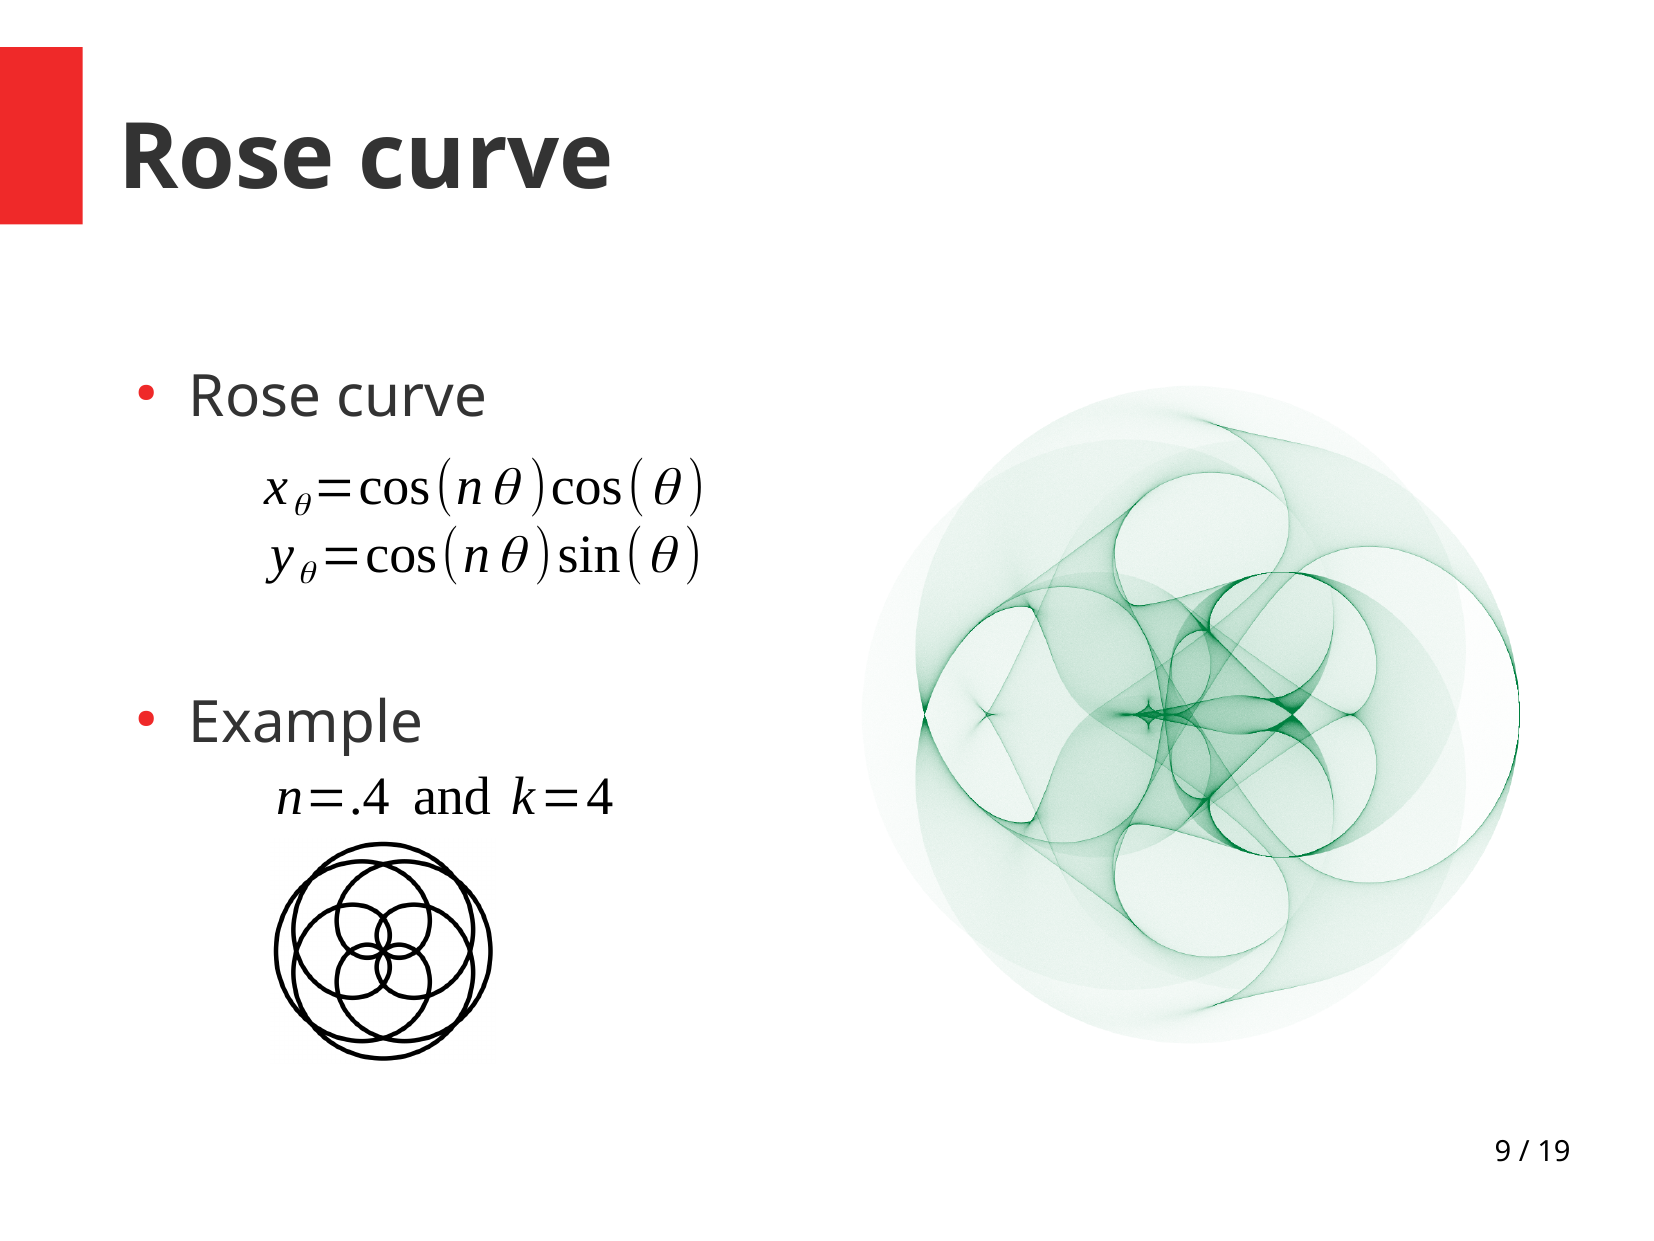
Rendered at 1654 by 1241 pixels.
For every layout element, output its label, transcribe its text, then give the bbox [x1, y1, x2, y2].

chart [255, 455, 712, 588]
chart [270, 766, 622, 827]
title Rose curve [118, 49, 1571, 257]
picture [844, 368, 1536, 1060]
picture [270, 838, 496, 1064]
list Rose curve Example [118, 354, 810, 1074]
